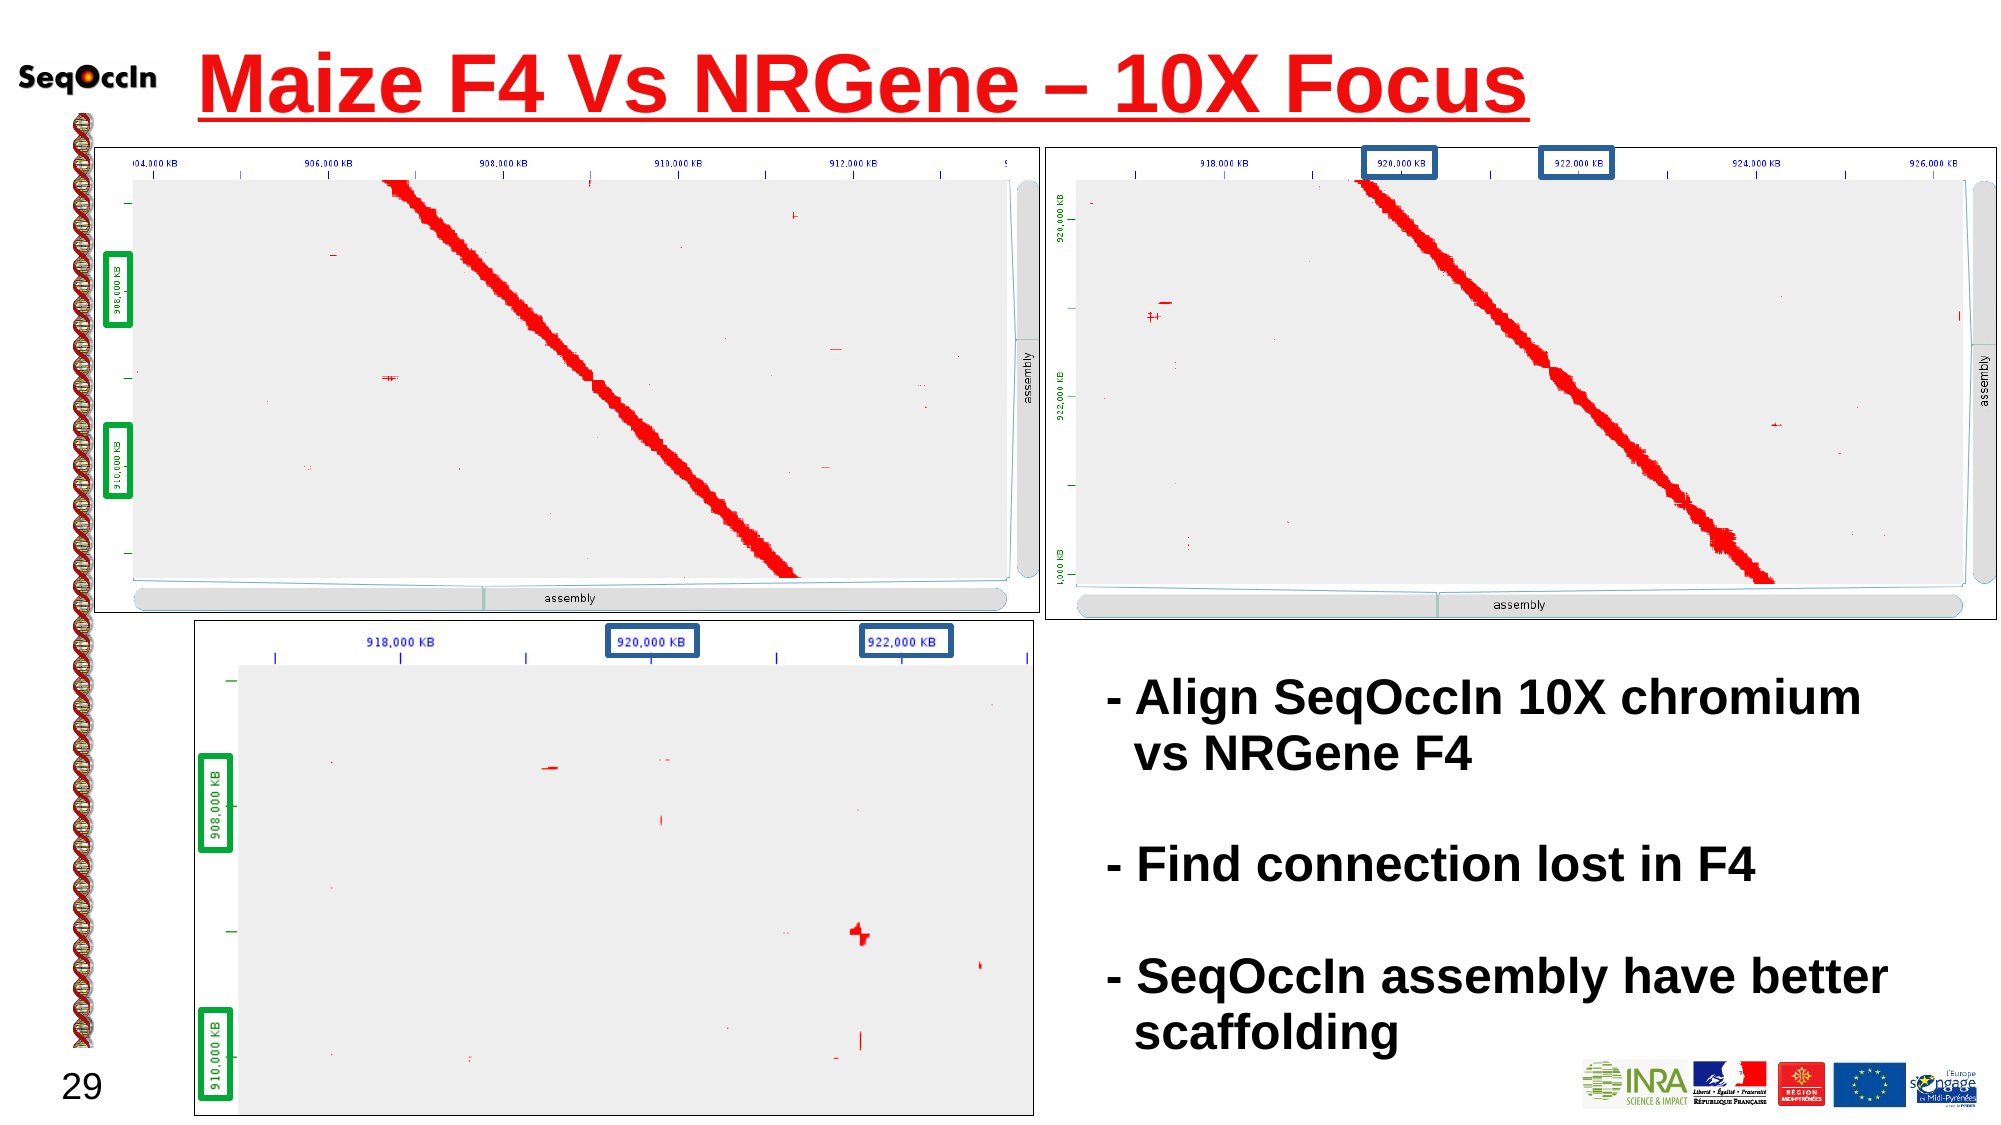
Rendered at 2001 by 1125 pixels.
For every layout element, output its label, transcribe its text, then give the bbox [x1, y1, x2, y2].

picture [1832, 1068, 1983, 1111]
picture [13, 58, 162, 99]
text_box - Align SeqOccIn 10X chromium vs NRGene F4 - Find connection lost in F4 - SeqOccIn assembly have better scaffolding [1091, 662, 2000, 1068]
text_box [200, 755, 231, 851]
text_box Maize F4 Vs NRGene – 10X focus [183, 30, 1837, 214]
text_box [1541, 147, 1613, 178]
text_box [106, 253, 130, 325]
picture [94, 147, 1040, 613]
text_box [200, 1009, 231, 1099]
text_box [608, 625, 697, 656]
text_box [862, 625, 951, 656]
text_box [1364, 147, 1436, 178]
picture [73, 113, 91, 1048]
picture [1045, 147, 1997, 620]
picture [194, 620, 1034, 1116]
picture [1778, 1068, 1825, 1106]
text_box [106, 425, 130, 497]
picture [1581, 1068, 1689, 1109]
